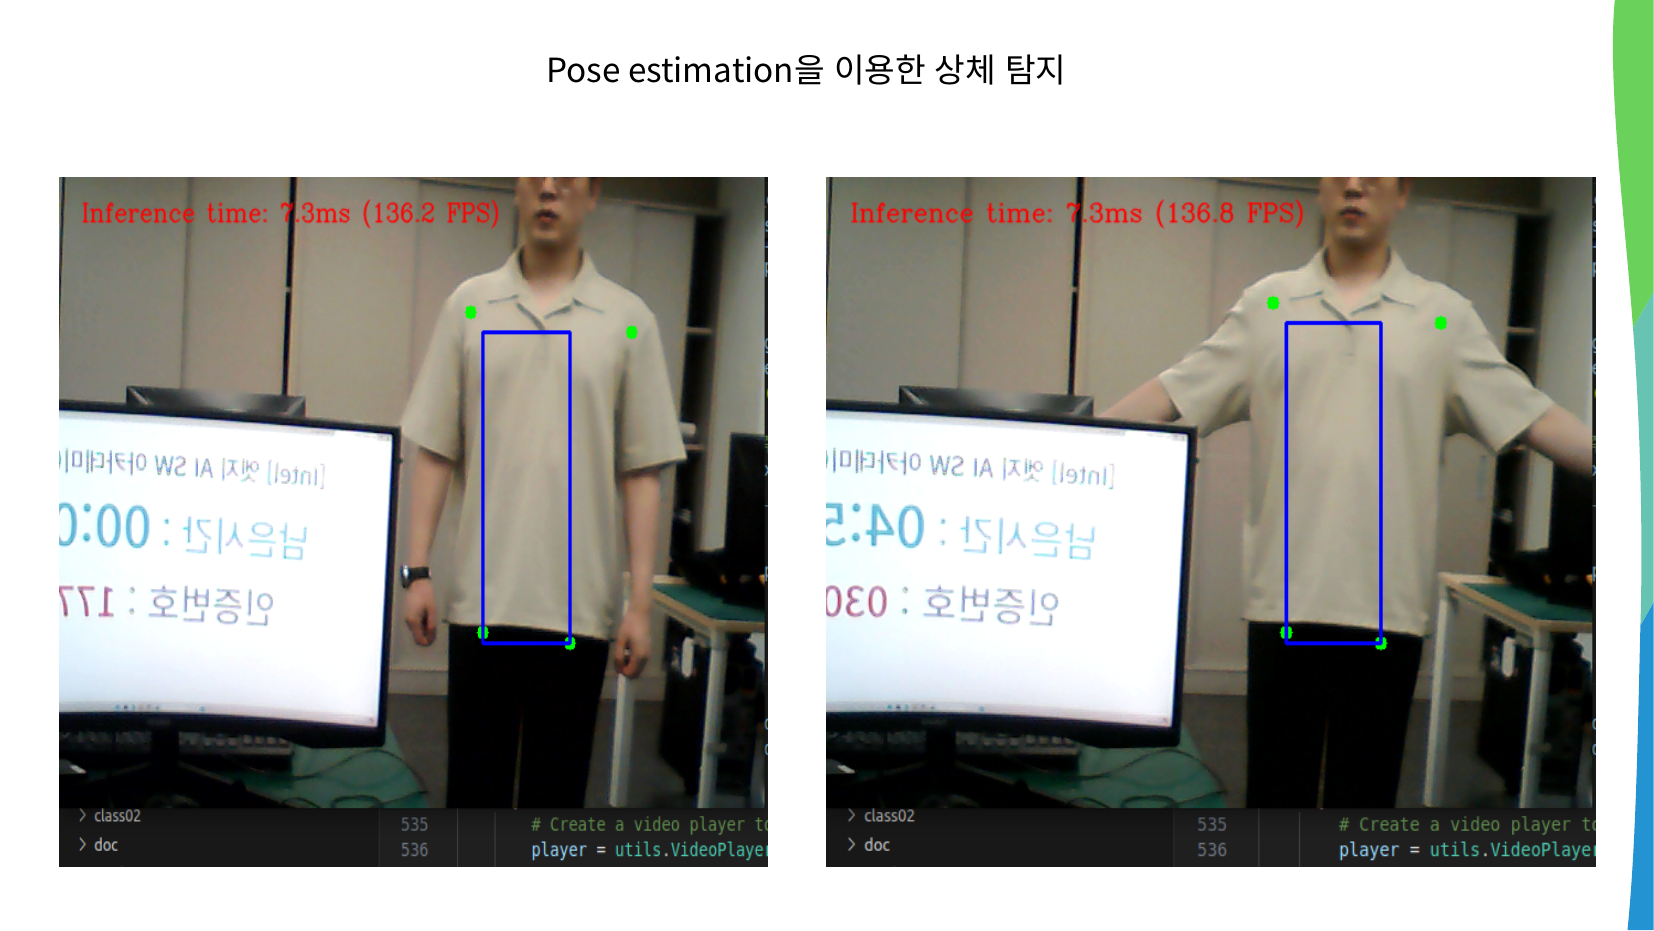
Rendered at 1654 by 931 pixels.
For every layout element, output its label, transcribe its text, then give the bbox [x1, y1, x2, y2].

picture [59, 177, 768, 867]
picture [826, 177, 1596, 867]
text_box Pose estimation을 이용한 상체 탐지 [531, 36, 1152, 148]
